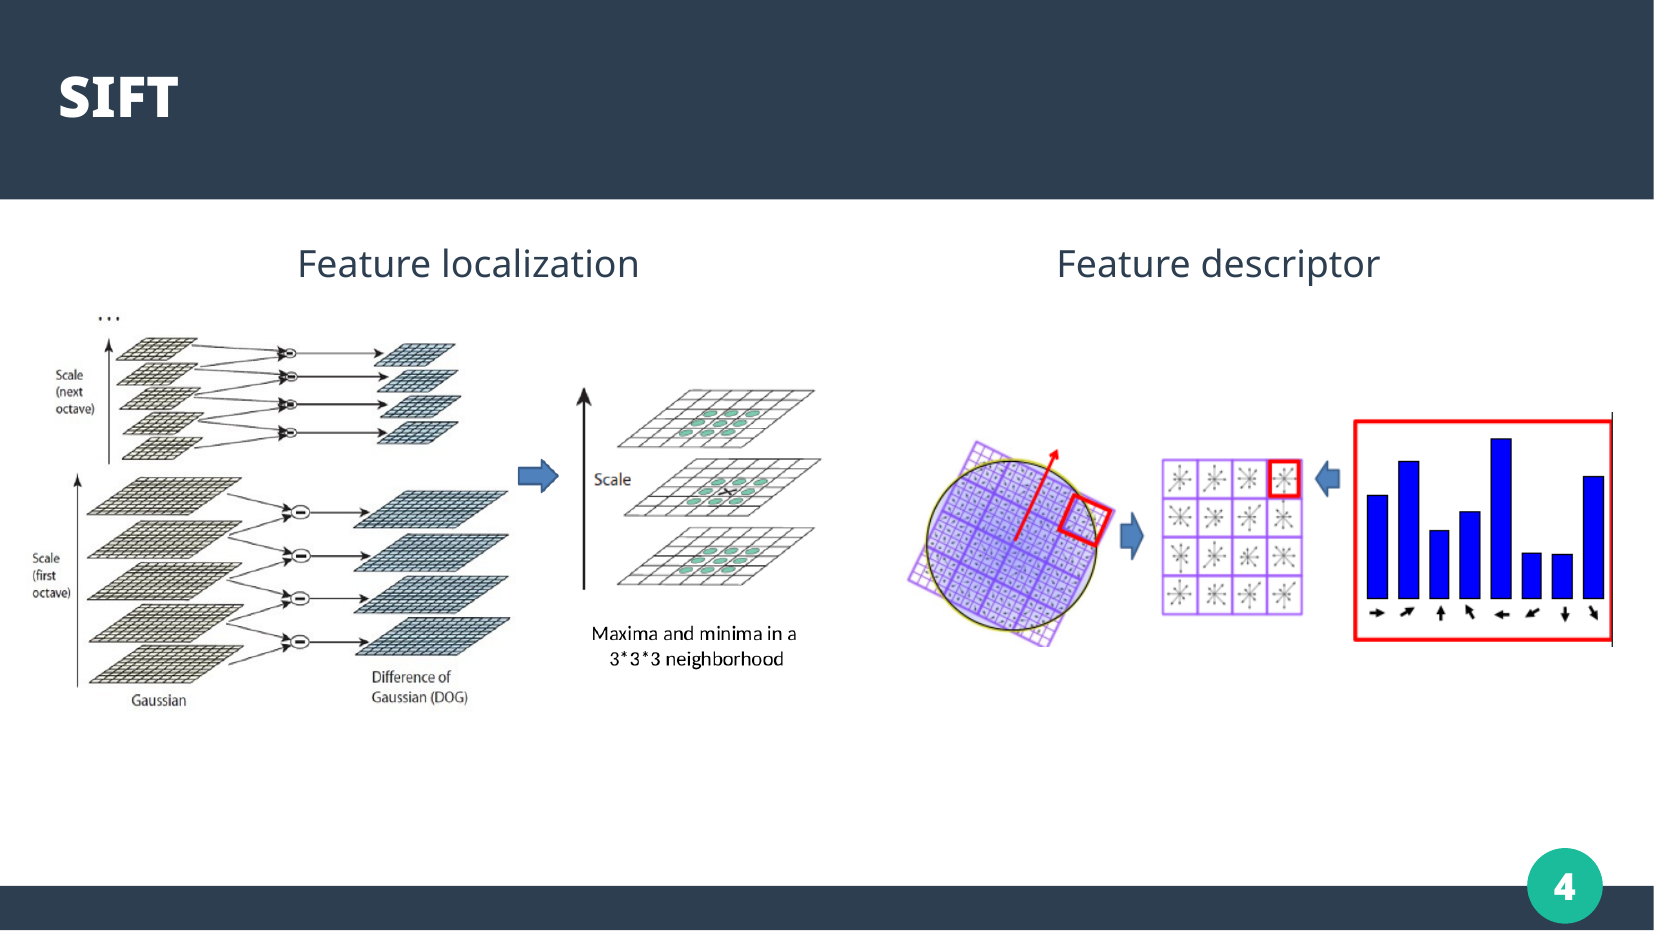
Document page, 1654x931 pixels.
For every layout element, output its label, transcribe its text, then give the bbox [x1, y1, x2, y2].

picture [20, 299, 826, 733]
title SIFT [59, 37, 1595, 155]
picture [900, 412, 1613, 647]
text_box Feature localization [187, 231, 751, 294]
text_box Feature descriptor [937, 232, 1501, 295]
